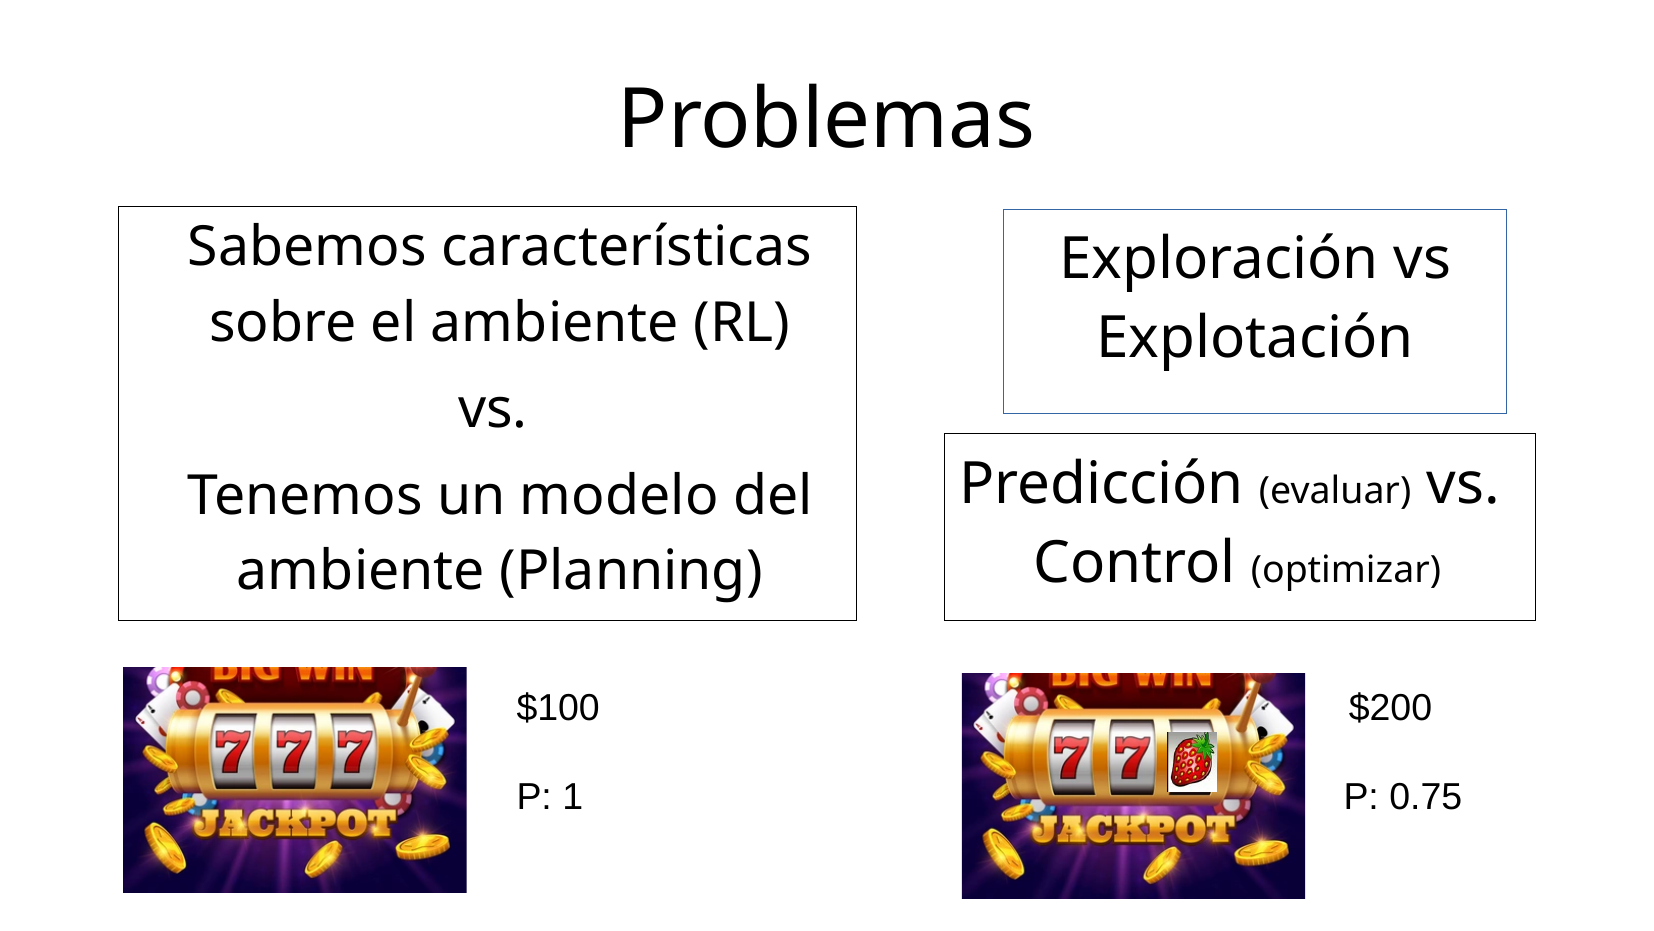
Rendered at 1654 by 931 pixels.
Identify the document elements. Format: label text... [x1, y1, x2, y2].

text_box P: 0.75 [1328, 767, 1506, 825]
picture [961, 673, 1306, 899]
picture [123, 667, 467, 893]
text_box $100 [501, 679, 768, 736]
text_box Exploración vs Explotación [1003, 209, 1507, 414]
text_box P: 1 [501, 767, 739, 825]
text_box Predicción (evaluar) vs. Control (optimizar) [944, 433, 1536, 621]
title Problemas [82, 37, 1571, 193]
text_box $200 [1334, 679, 1447, 736]
list Sabemos características sobre el ambiente (RL) vs. Tenemos un modelo del ambiente (Planning) [118, 206, 857, 621]
